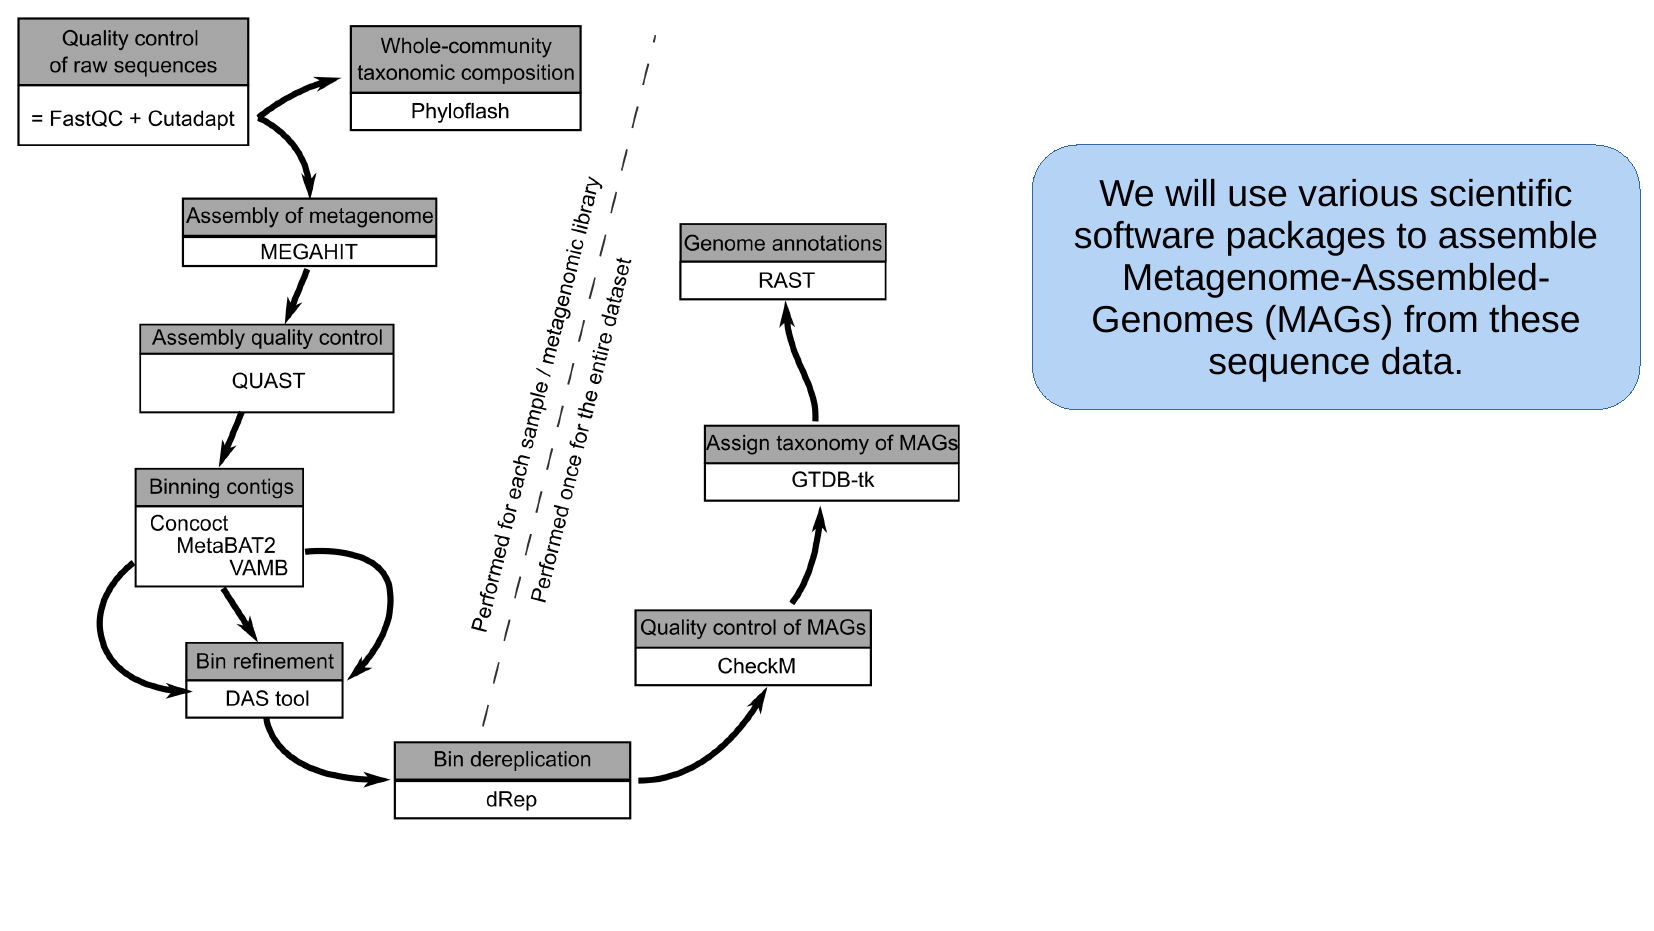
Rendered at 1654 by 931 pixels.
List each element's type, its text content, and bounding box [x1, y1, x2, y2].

text_box We will use various scientific software packages to assemble Metagenome-Assembled-Genomes (MAGs) from these sequence data. [1032, 144, 1641, 410]
picture [0, 0, 1009, 833]
